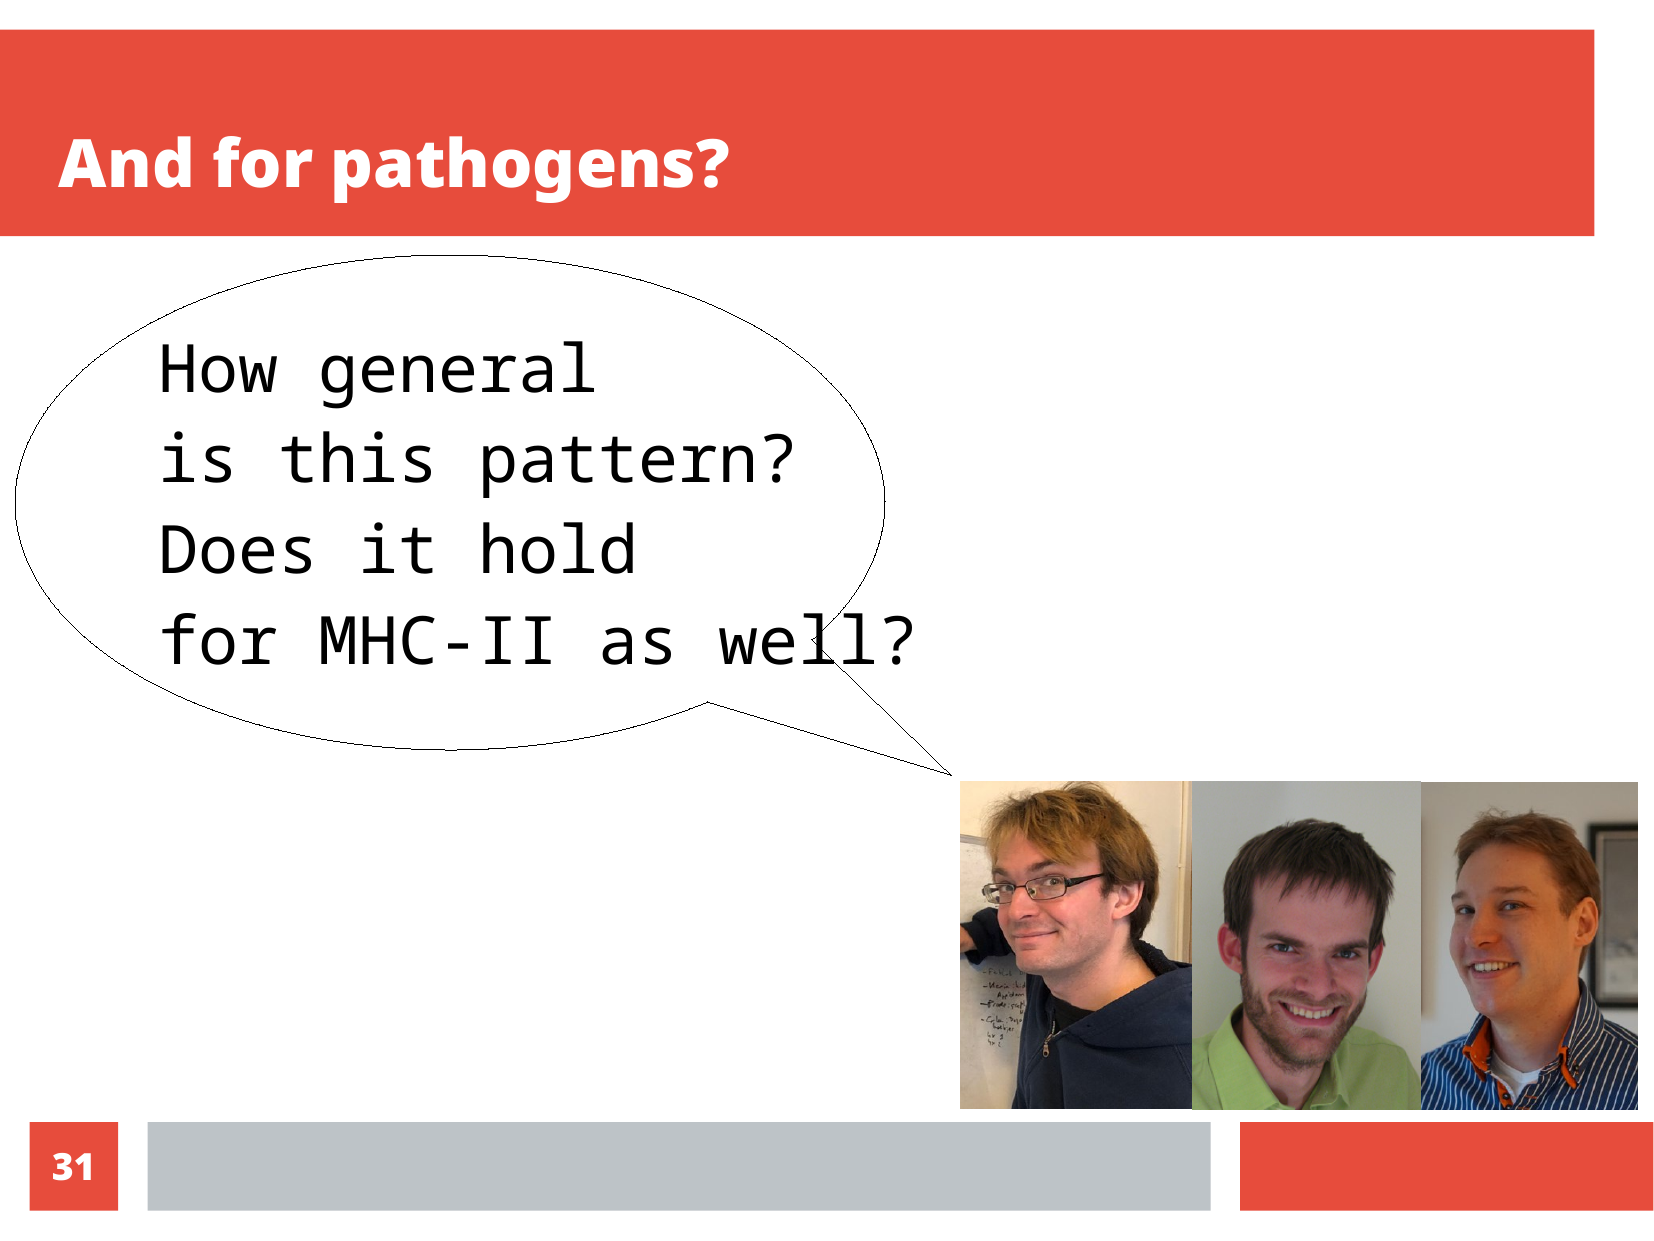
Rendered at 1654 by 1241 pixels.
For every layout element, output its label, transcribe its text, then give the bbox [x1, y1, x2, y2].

title And for pathogens? [59, 59, 1595, 207]
text_box How general is this pattern? Does it hold for MHC-II as well? [15, 255, 952, 776]
picture [960, 781, 1638, 1111]
